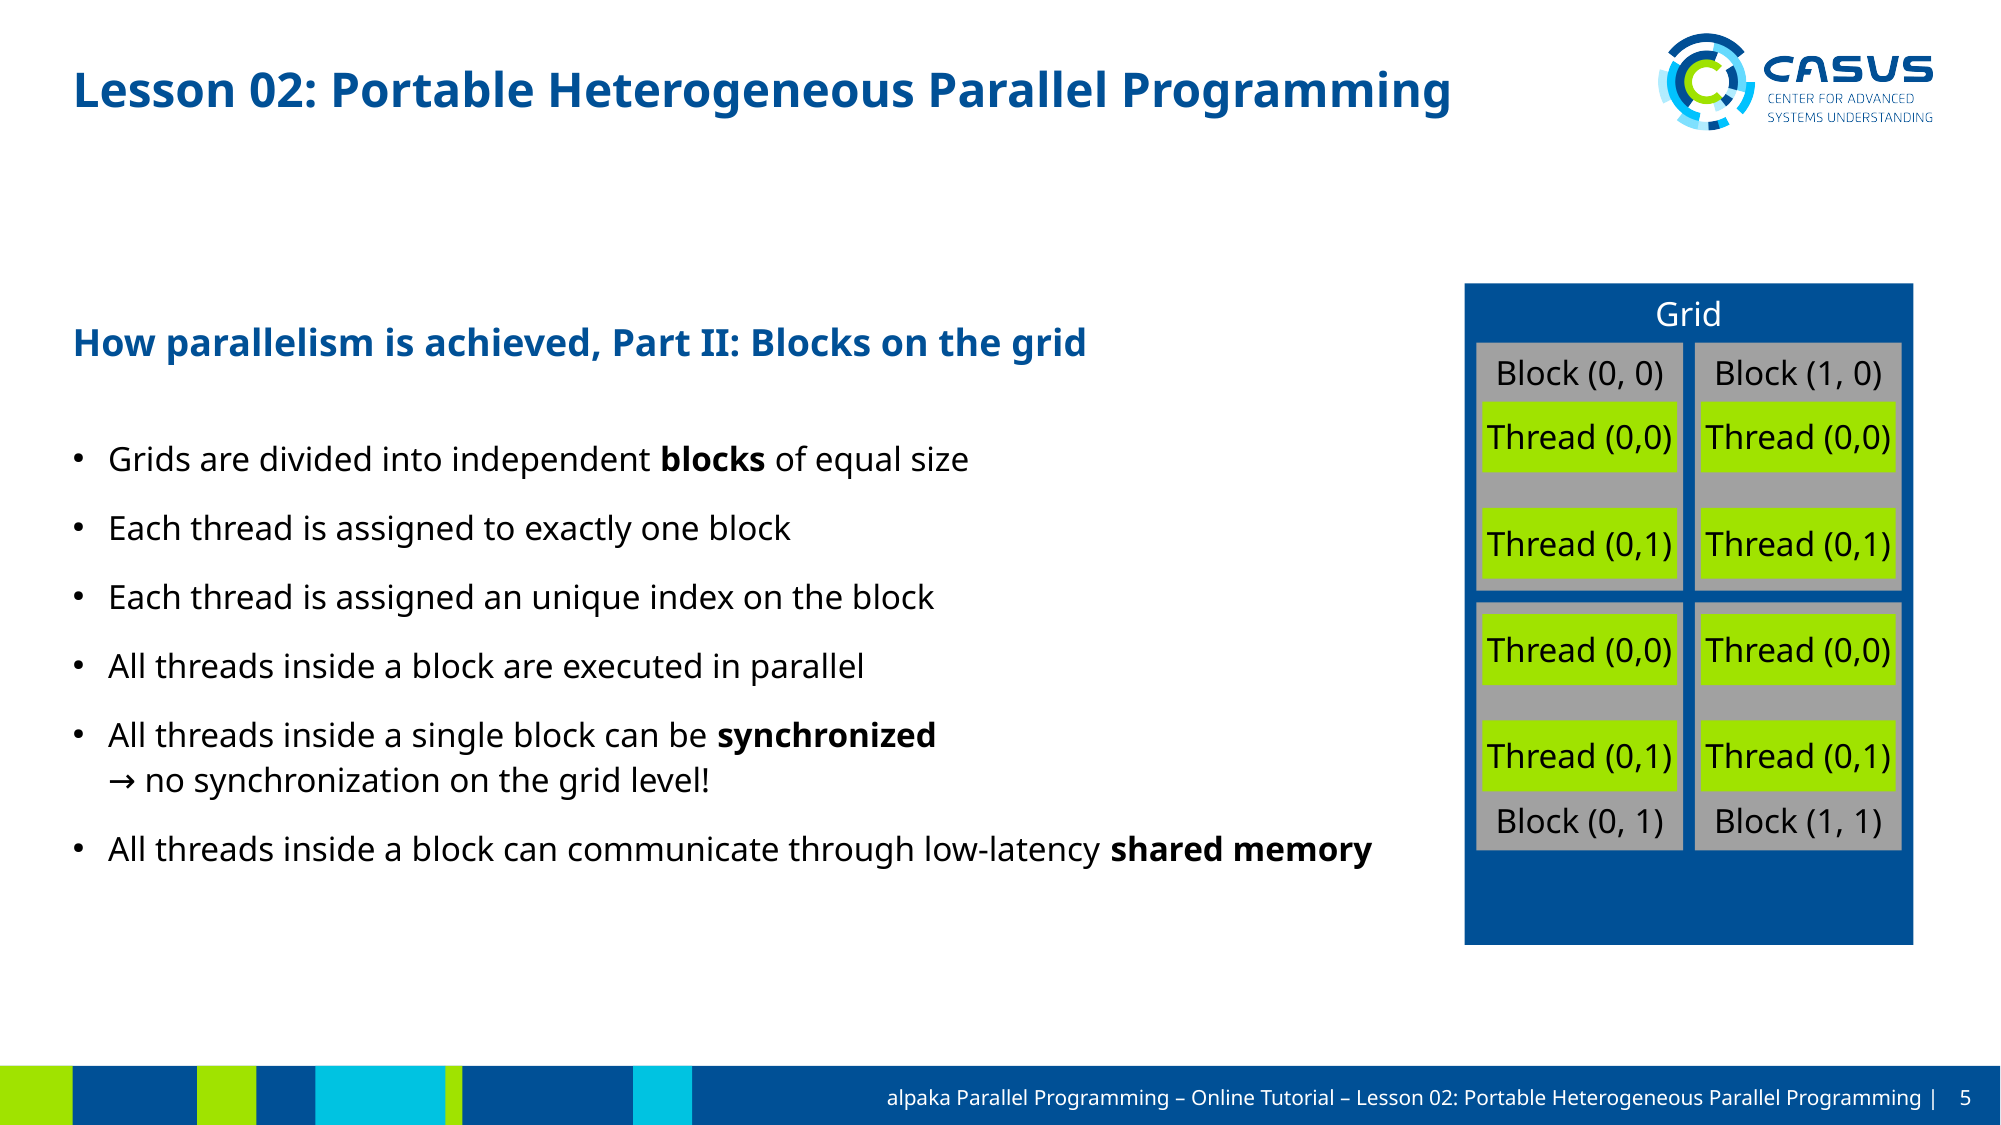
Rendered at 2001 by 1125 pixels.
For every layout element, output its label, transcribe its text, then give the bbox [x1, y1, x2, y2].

text_box Thread (0,0) [1700, 401, 1896, 473]
list How parallelism is achieved, Part II: Blocks on the grid Grids are divided into independent blocks of equal size Each thread is assigned to exactly one block Each thread is assigned an unique index on the block All threads inside a block are executed in parallel All threads inside a single block can be synchronized → no synchronization on the grid level! All threads inside a block can communicate through low-latency shared memory [72, 316, 1620, 979]
text_box Thread (0,0) [1482, 401, 1678, 473]
text_box Block (1, 1) [1694, 602, 1902, 851]
text_box Block (0, 1) [1476, 602, 1684, 851]
picture [1658, 33, 1933, 131]
text_box Block (1, 0) [1694, 342, 1902, 591]
text_box Thread (0,0) [1700, 614, 1896, 686]
text_box Thread (0,1) [1482, 507, 1678, 579]
text_box Block (0, 0) [1476, 342, 1684, 591]
title Lesson 02: Portable Heterogeneous Parallel Programming [72, 54, 1620, 123]
text_box Thread (0,1) [1700, 507, 1896, 579]
text_box Thread (0,0) [1482, 614, 1678, 686]
text_box Thread (0,1) [1700, 720, 1896, 792]
text_box Thread (0,1) [1482, 720, 1678, 792]
text_box Grid [1464, 283, 1914, 945]
